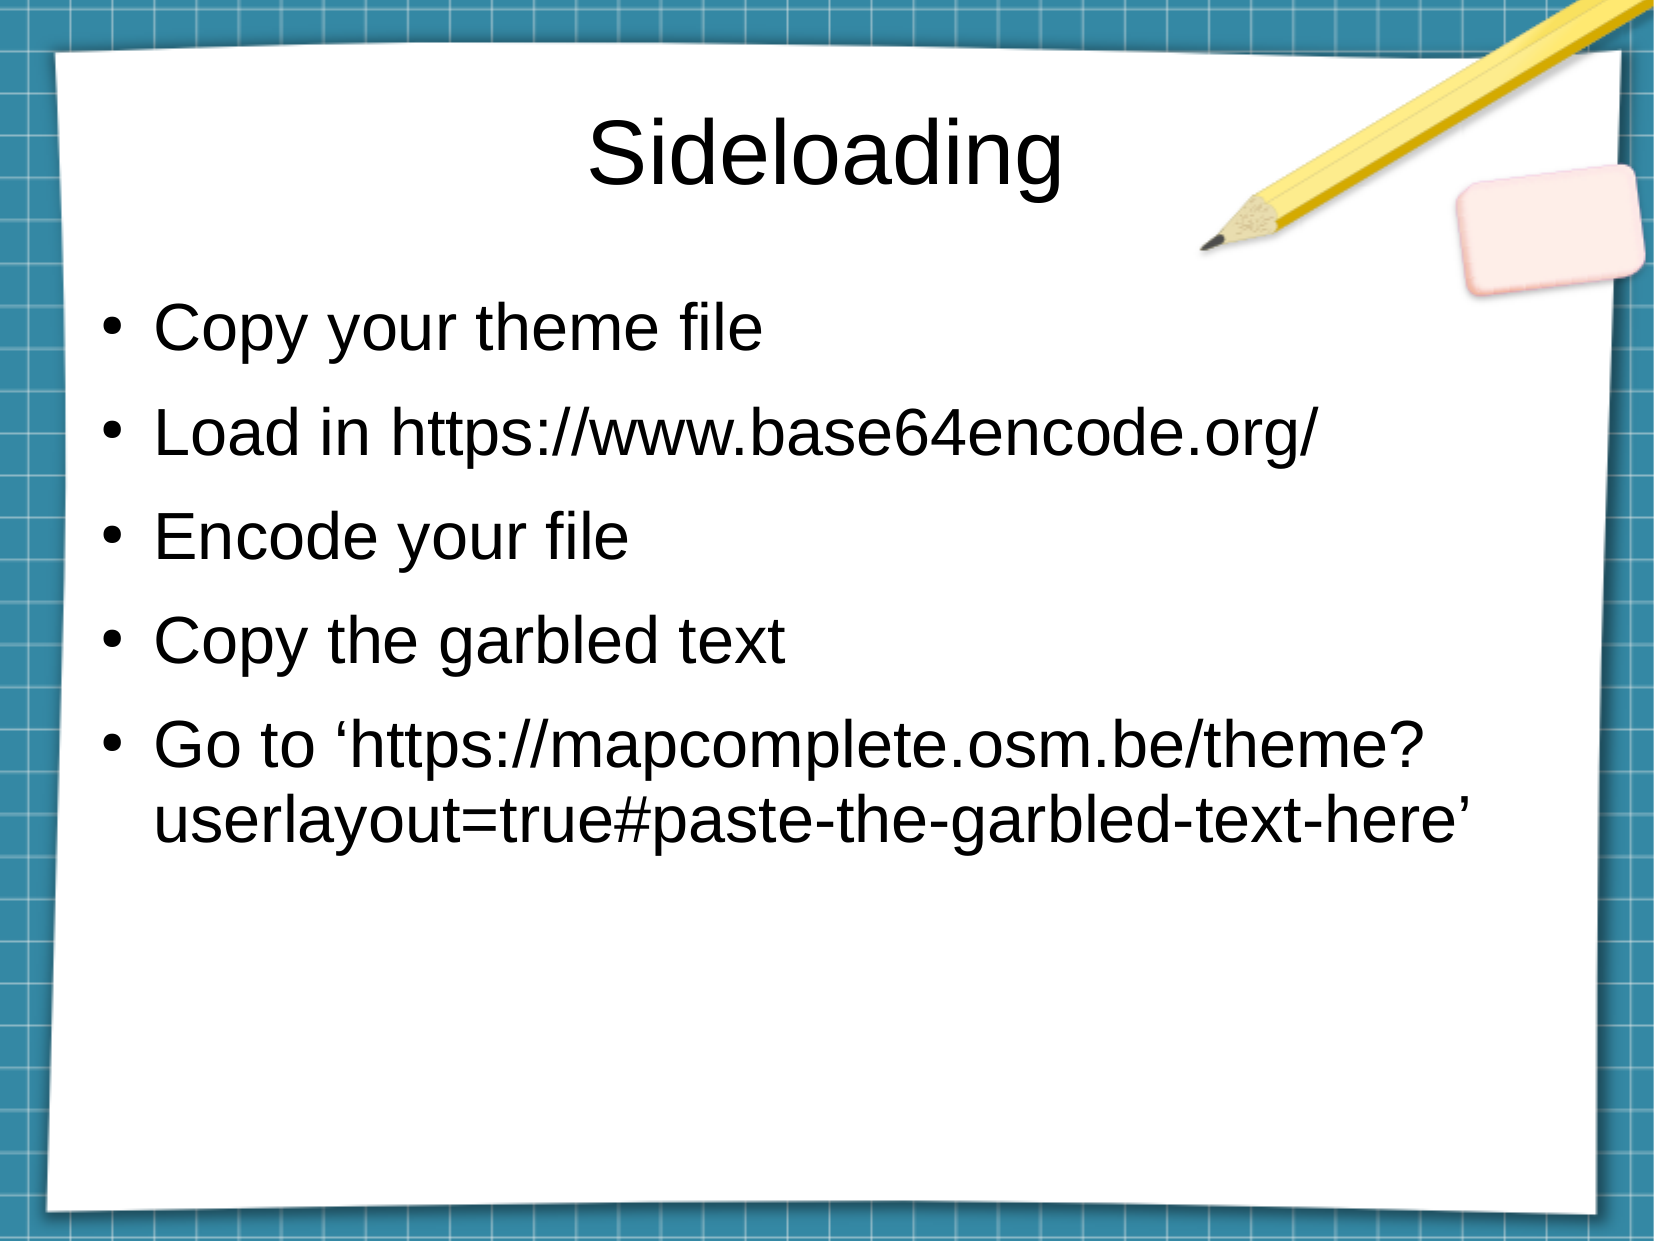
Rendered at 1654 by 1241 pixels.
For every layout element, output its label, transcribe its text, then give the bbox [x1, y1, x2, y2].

picture [0, 0, 1654, 1241]
title Sideloading [82, 49, 1571, 257]
list Copy your theme file Load in https://www.base64encode.org/ Encode your file Copy the garbled text Go to ‘https://mapcomplete.osm.be/theme?userlayout=true#paste-the-garbled-text-here’ [82, 290, 1571, 1010]
